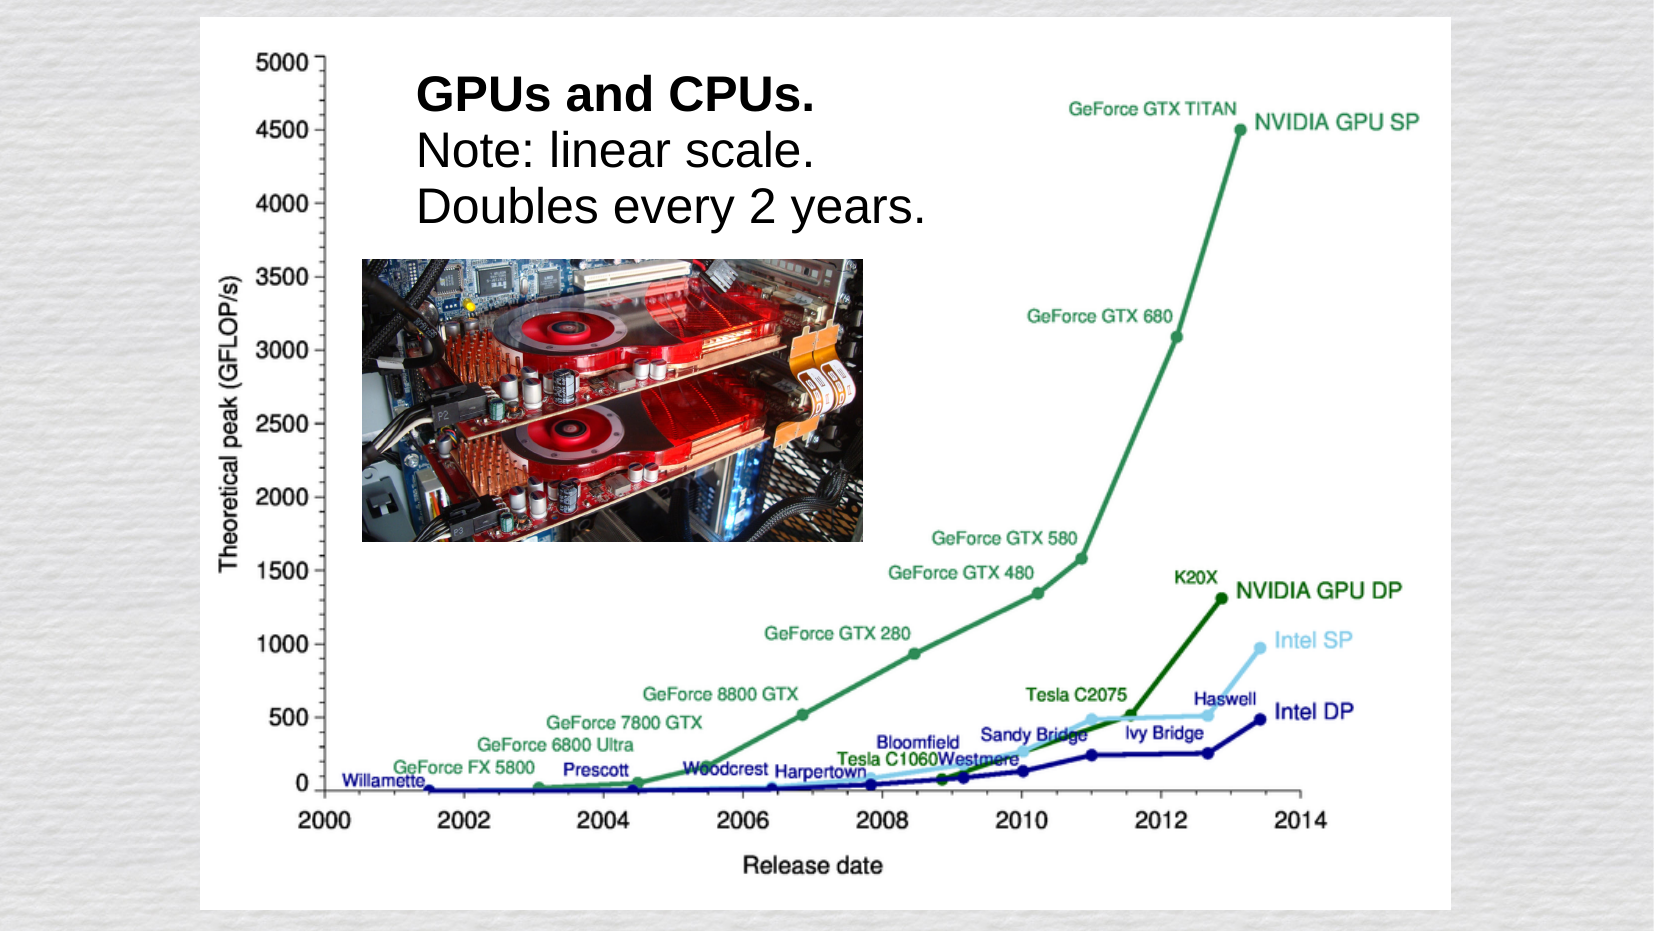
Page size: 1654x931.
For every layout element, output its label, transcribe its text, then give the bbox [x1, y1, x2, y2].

picture [0, 0, 1654, 931]
text_box GPUs and CPUs. Note: linear scale. Doubles every 2 years. [365, 59, 945, 297]
